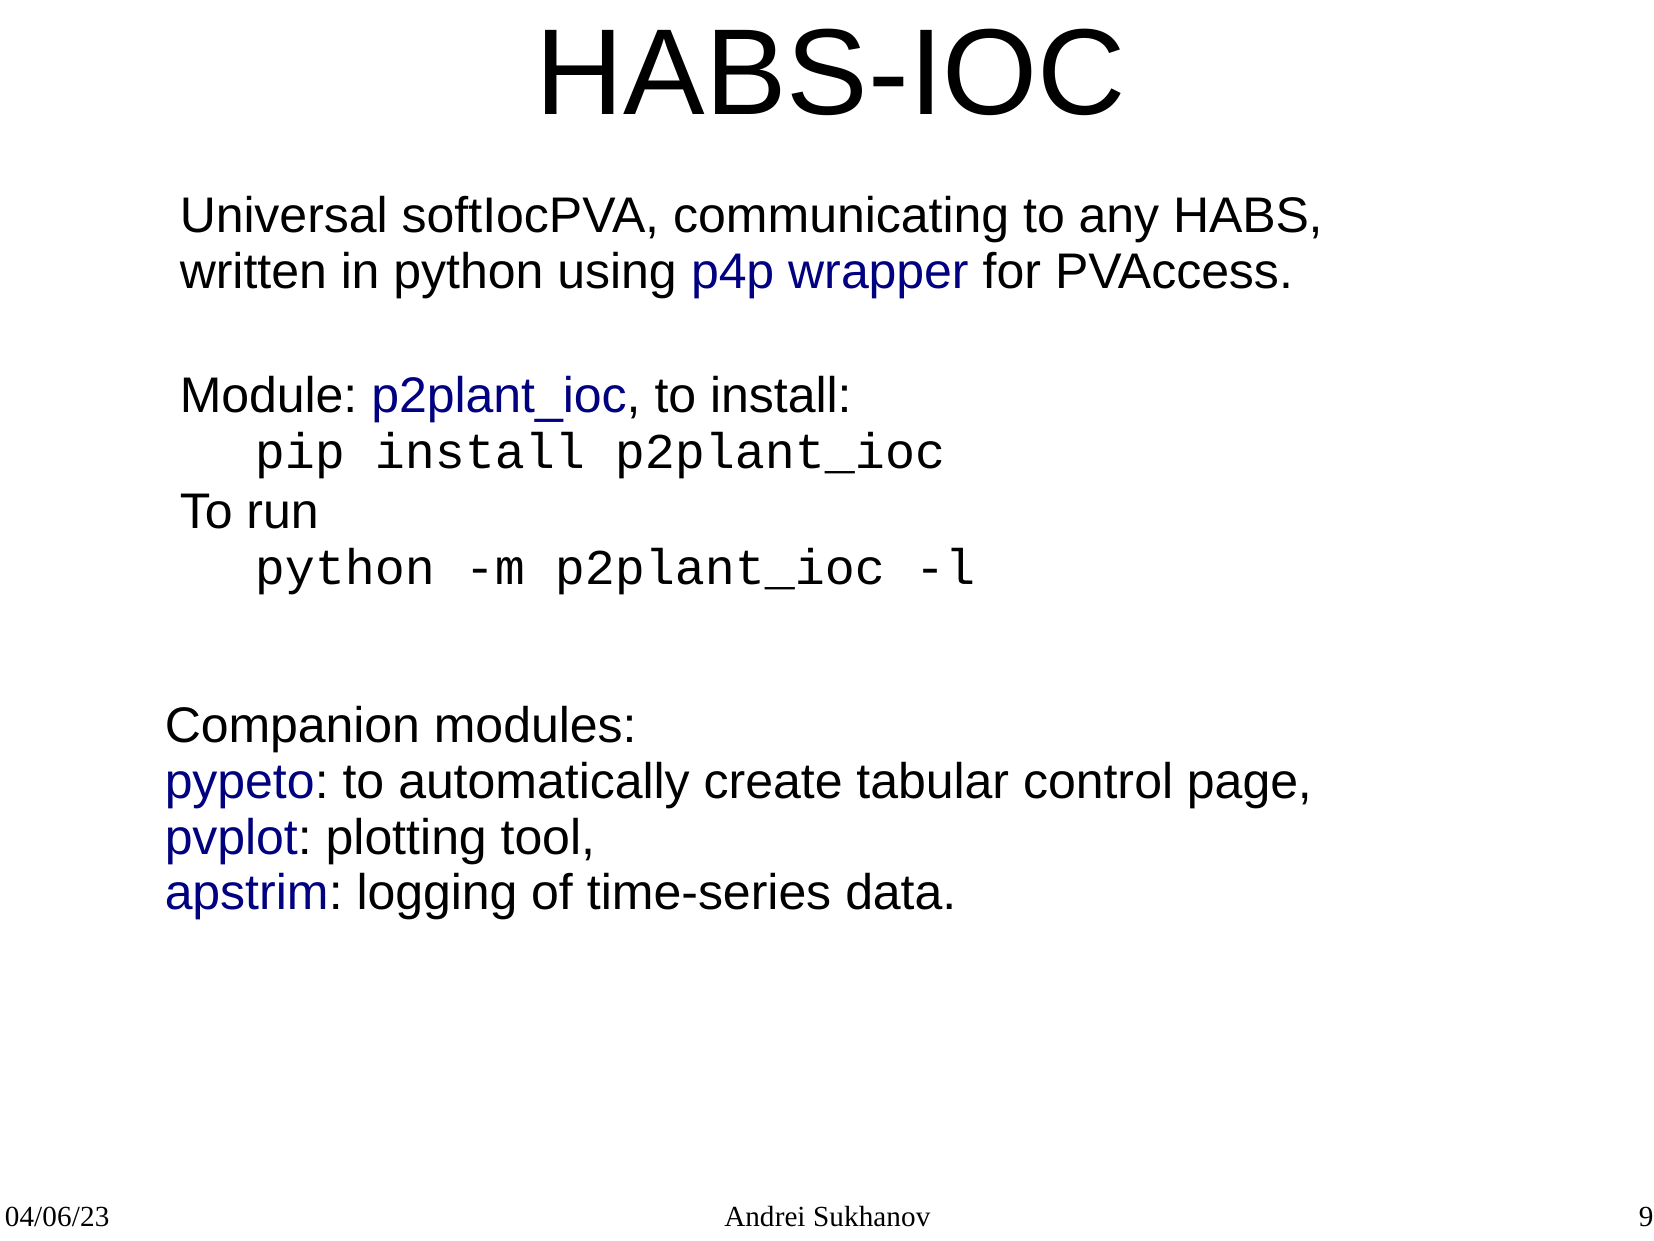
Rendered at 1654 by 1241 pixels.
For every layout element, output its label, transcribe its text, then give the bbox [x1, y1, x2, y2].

text_box Companion modules: pypeto: to automatically create tabular control page, pvplot: plotting tool, apstrim: logging of time-series data. [150, 690, 1486, 928]
title HABS-IOC [86, 3, 1576, 141]
text_box Module: p2plant_ioc, to install: pip install p2plant_ioc To run python -m p2plant_ioc -l [165, 360, 1381, 607]
text_box Universal softIocPVA, communicating to any HABS, written in python using p4p wrapper for PVAccess. [165, 180, 1471, 307]
